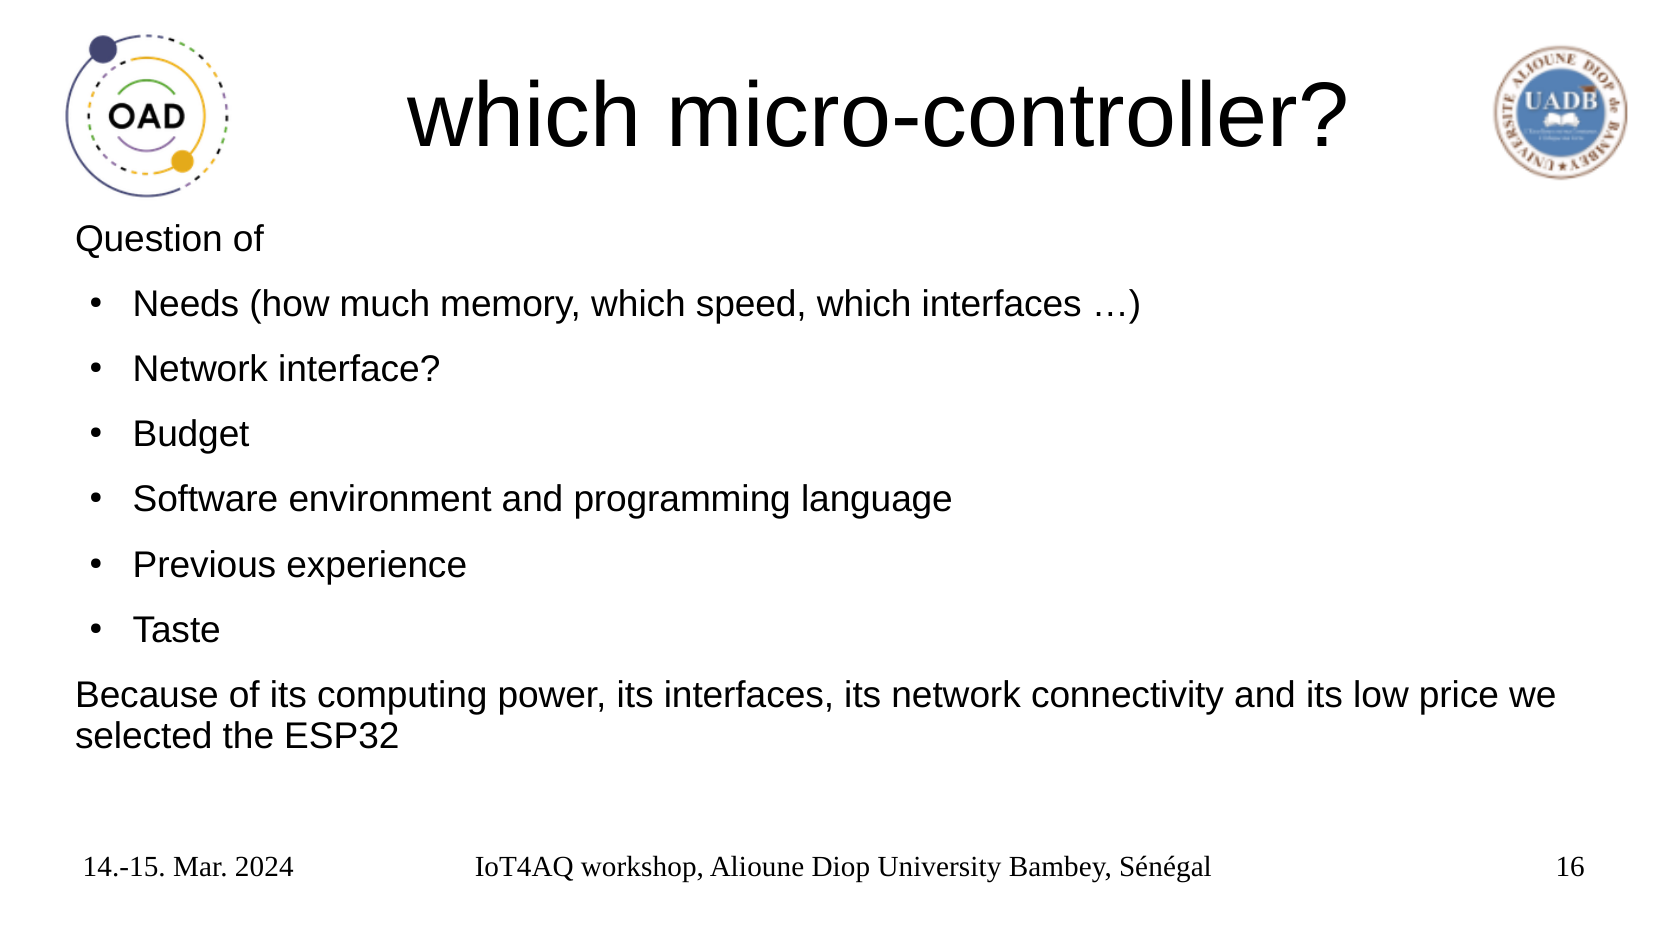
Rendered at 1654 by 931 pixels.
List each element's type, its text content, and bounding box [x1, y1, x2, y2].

title which micro-controller? [295, 37, 1463, 193]
picture [1482, 37, 1641, 188]
list Question of Needs (how much memory, which speed, which interfaces …) Network interface? Budget Software environment and programming language Previous experience Taste Because of its computing power, its interfaces, its network connectivity and its low price we selected the ESP32 [75, 217, 1564, 757]
picture [25, 20, 263, 218]
